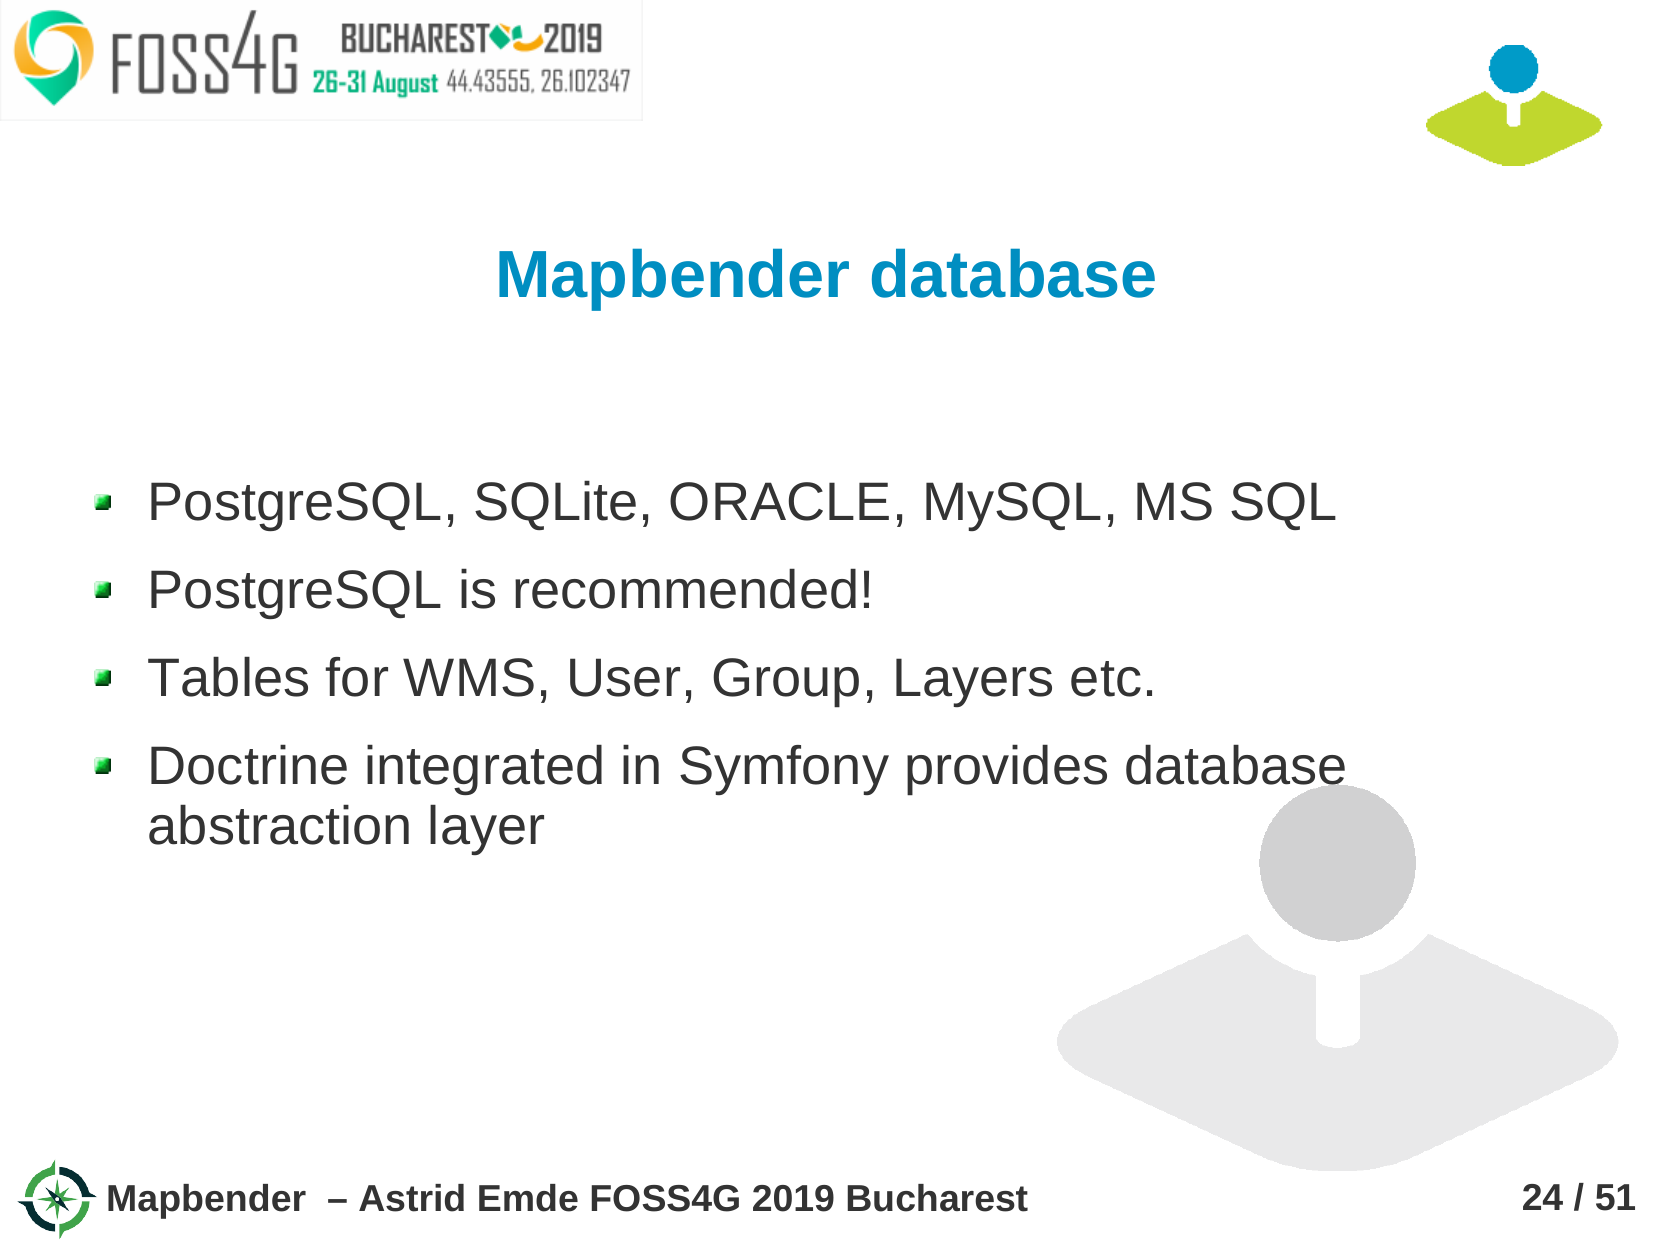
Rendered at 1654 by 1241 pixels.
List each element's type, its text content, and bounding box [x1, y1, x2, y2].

list PostgreSQL, SQLite, ORACLE, MySQL, MS SQL PostgreSQL is recommended! Tables for WMS, User, Group, Layers etc. Doctrine integrated in Symfony provides database abstraction layer [76, 383, 1565, 1188]
title Mapbender database [82, 188, 1571, 361]
picture [16, 1158, 98, 1240]
picture [1426, 45, 1604, 166]
picture [0, 0, 643, 121]
